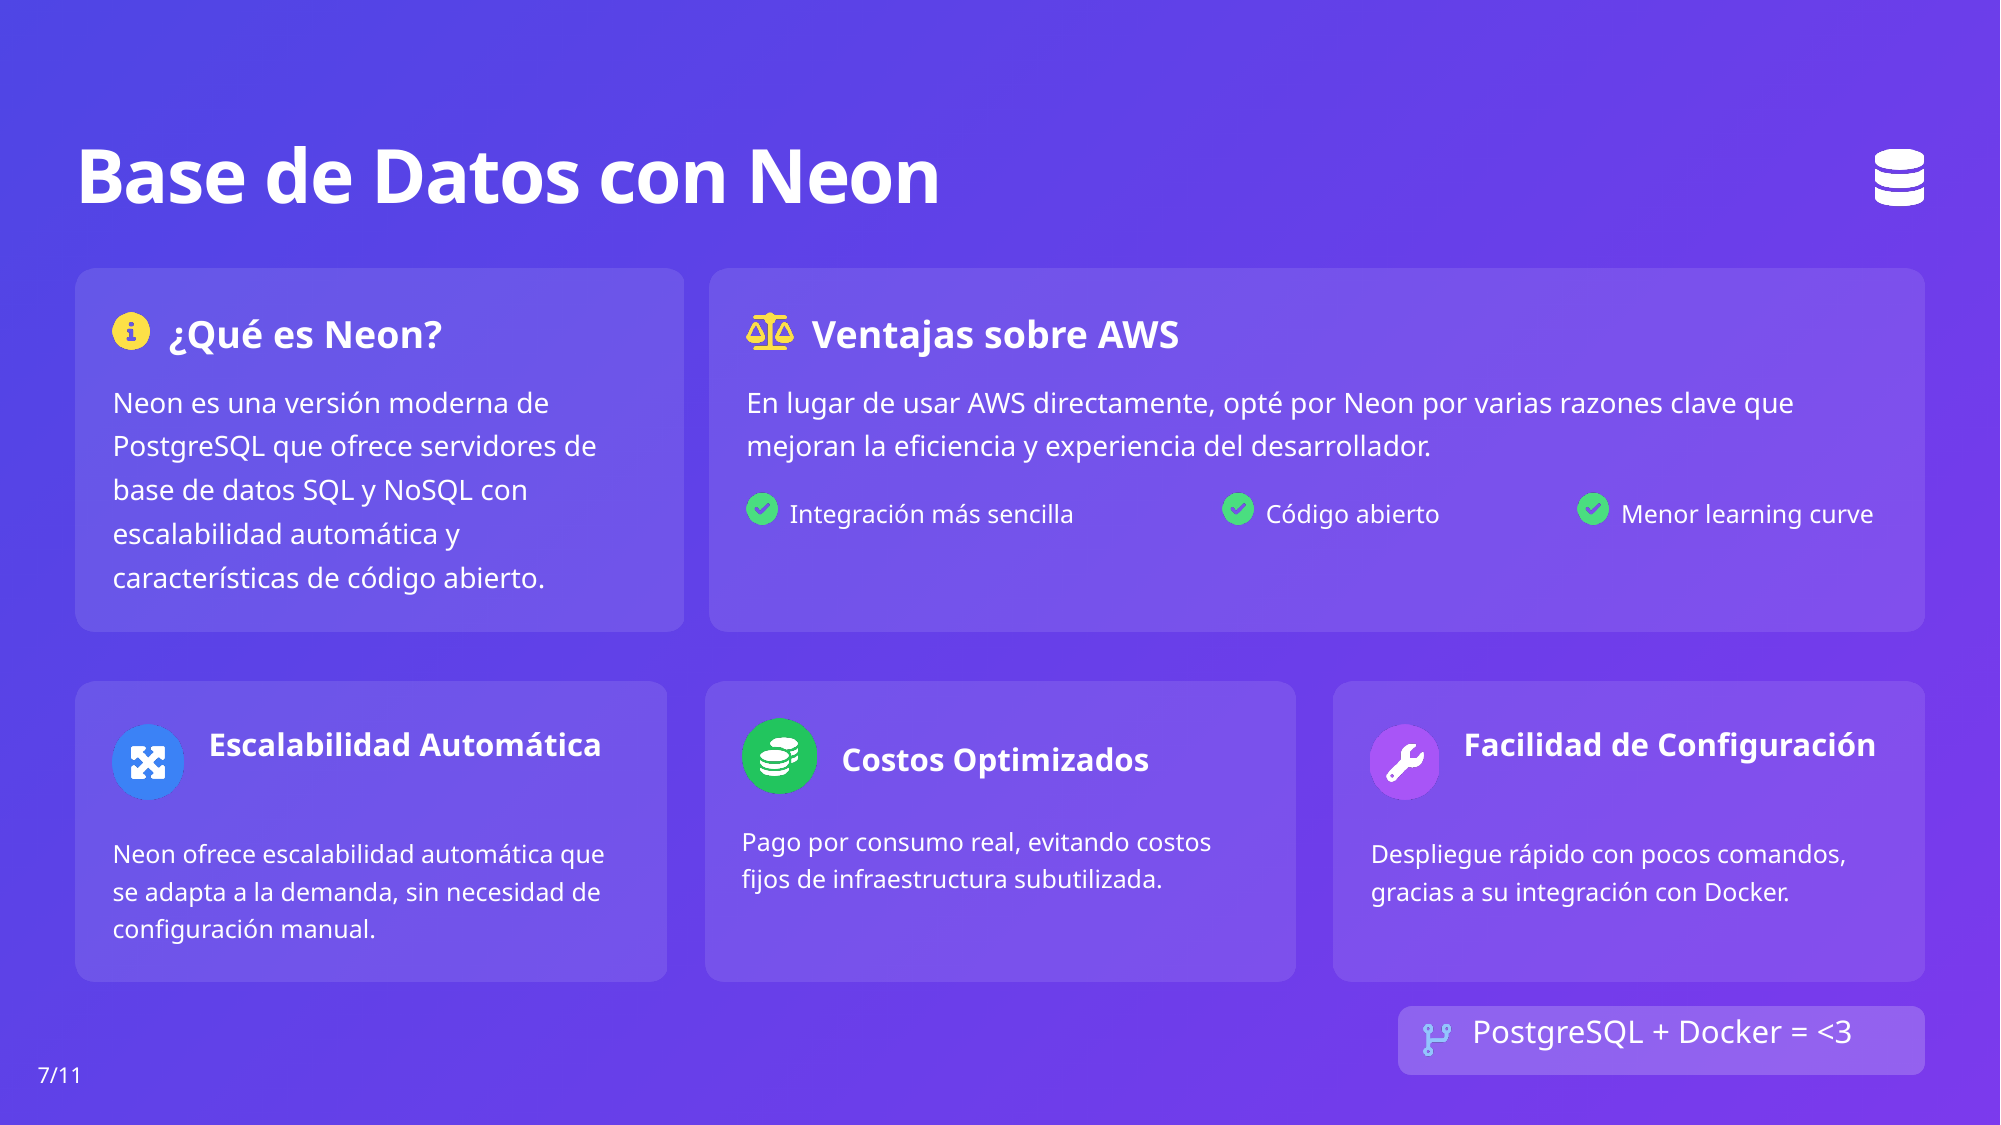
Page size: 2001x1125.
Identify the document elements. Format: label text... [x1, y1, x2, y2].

text_box Ventajas sobre AWS [811, 306, 1954, 357]
text_box Base de Datos con Neon [74, 143, 1256, 219]
text_box Despliegue rápido con pocos comandos, gracias a su integración con Docker. [1370, 831, 1888, 907]
text_box Costos Optimizados [841, 734, 1260, 779]
text_box 7/11 [37, 1056, 97, 1088]
text_box Integración más sencilla [789, 490, 1156, 529]
text_box Pago por consumo real, evitando costos fijos de infraestructura subutilizada. [741, 818, 1259, 894]
text_box Neon es una versión moderna de PostgreSQL que ofrece servidores de base de datos SQL y NoSQL con escalabilidad automática y características de código abierto. [112, 374, 647, 594]
text_box ¿Qué es Neon? [168, 306, 810, 357]
picture [0, 0, 2000, 1125]
text_box Menor learning curve [1621, 490, 1941, 529]
text_box Neon ofrece escalabilidad automática que se adapta a la demanda, sin necesidad de configuración manual. [112, 831, 630, 944]
text_box Escalabilidad Automática [208, 718, 630, 807]
text_box Código abierto [1265, 490, 1487, 529]
text_box Facilidad de Configuración [1463, 718, 1888, 807]
text_box PostgreSQL + Docker = <3 [1464, 1006, 2000, 1075]
text_box En lugar de usar AWS directamente, opté por Neon por varias razones clave que mejoran la eficiencia y experiencia del desarrollador. [746, 374, 1888, 463]
